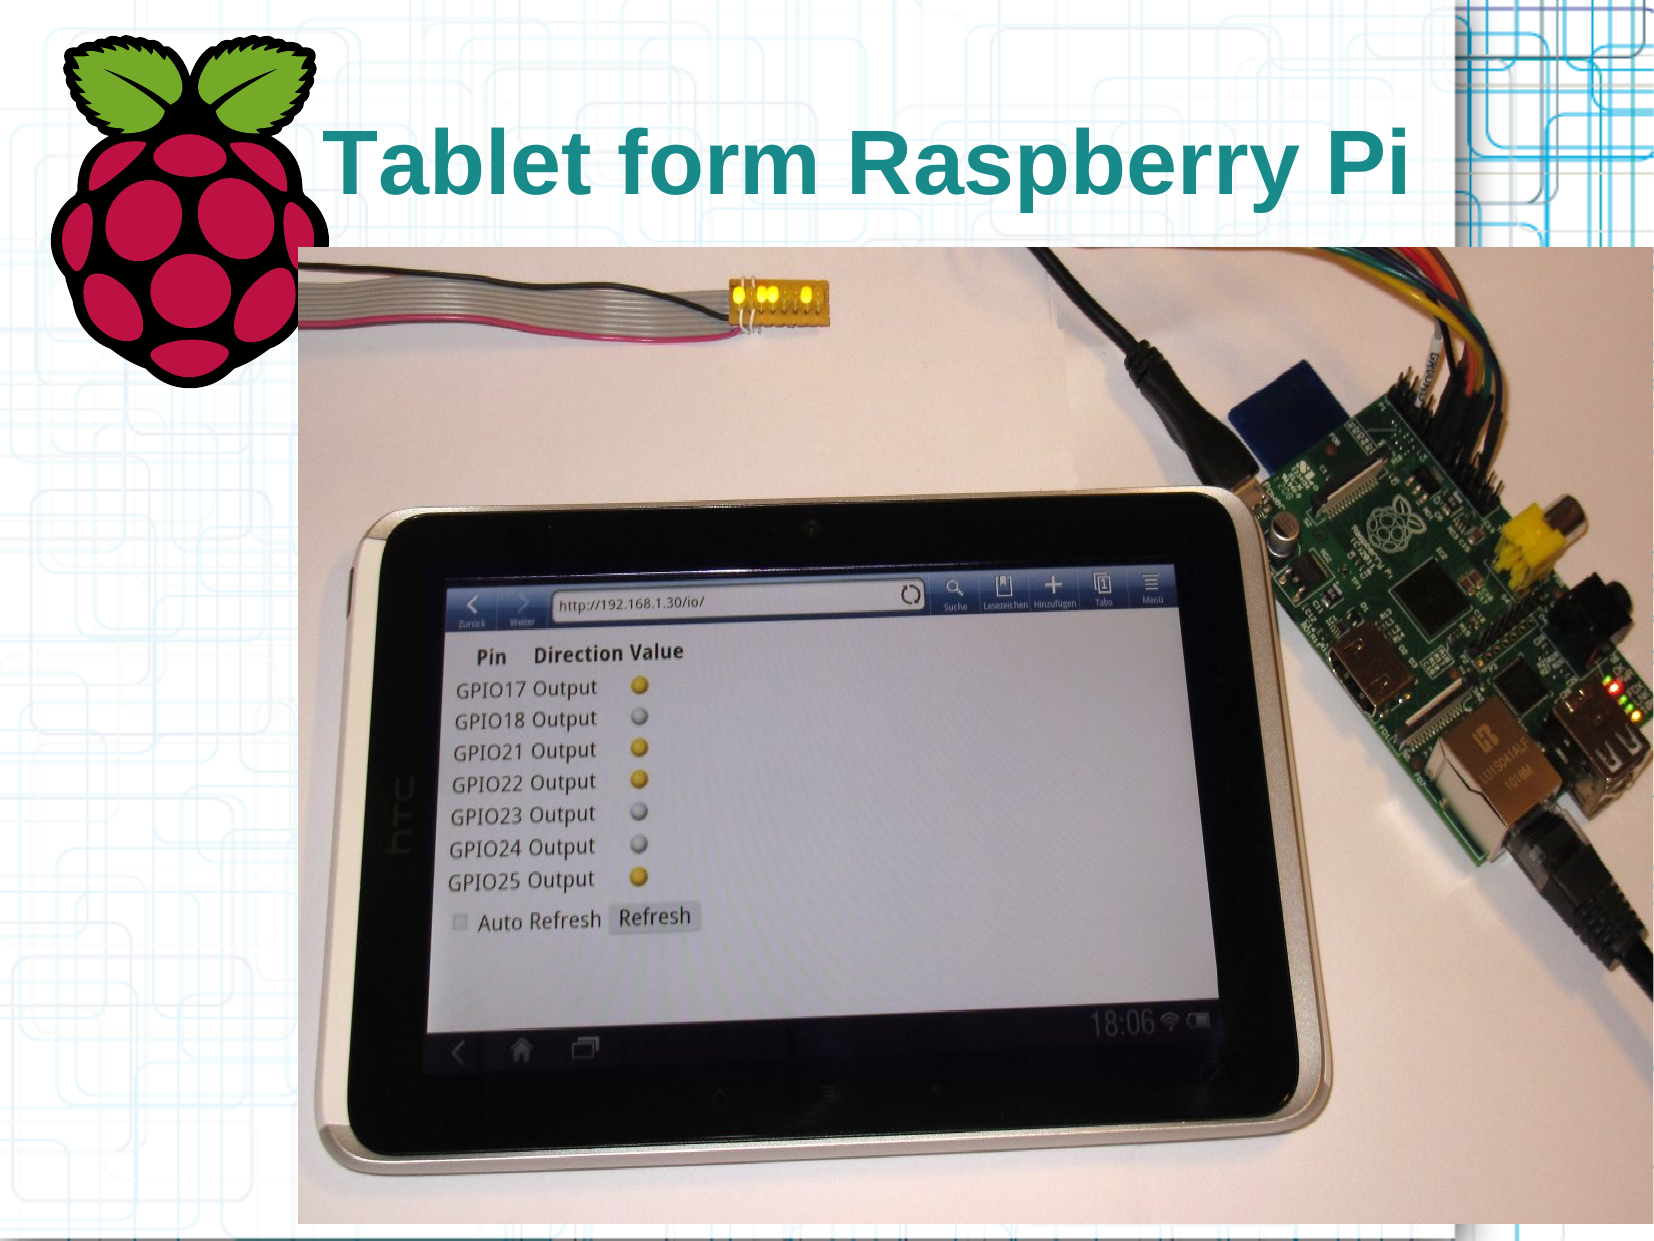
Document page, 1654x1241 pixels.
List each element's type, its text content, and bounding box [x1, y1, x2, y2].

picture [0, 0, 1654, 1241]
title Tablet form Raspberry Pi [331, 59, 1548, 247]
